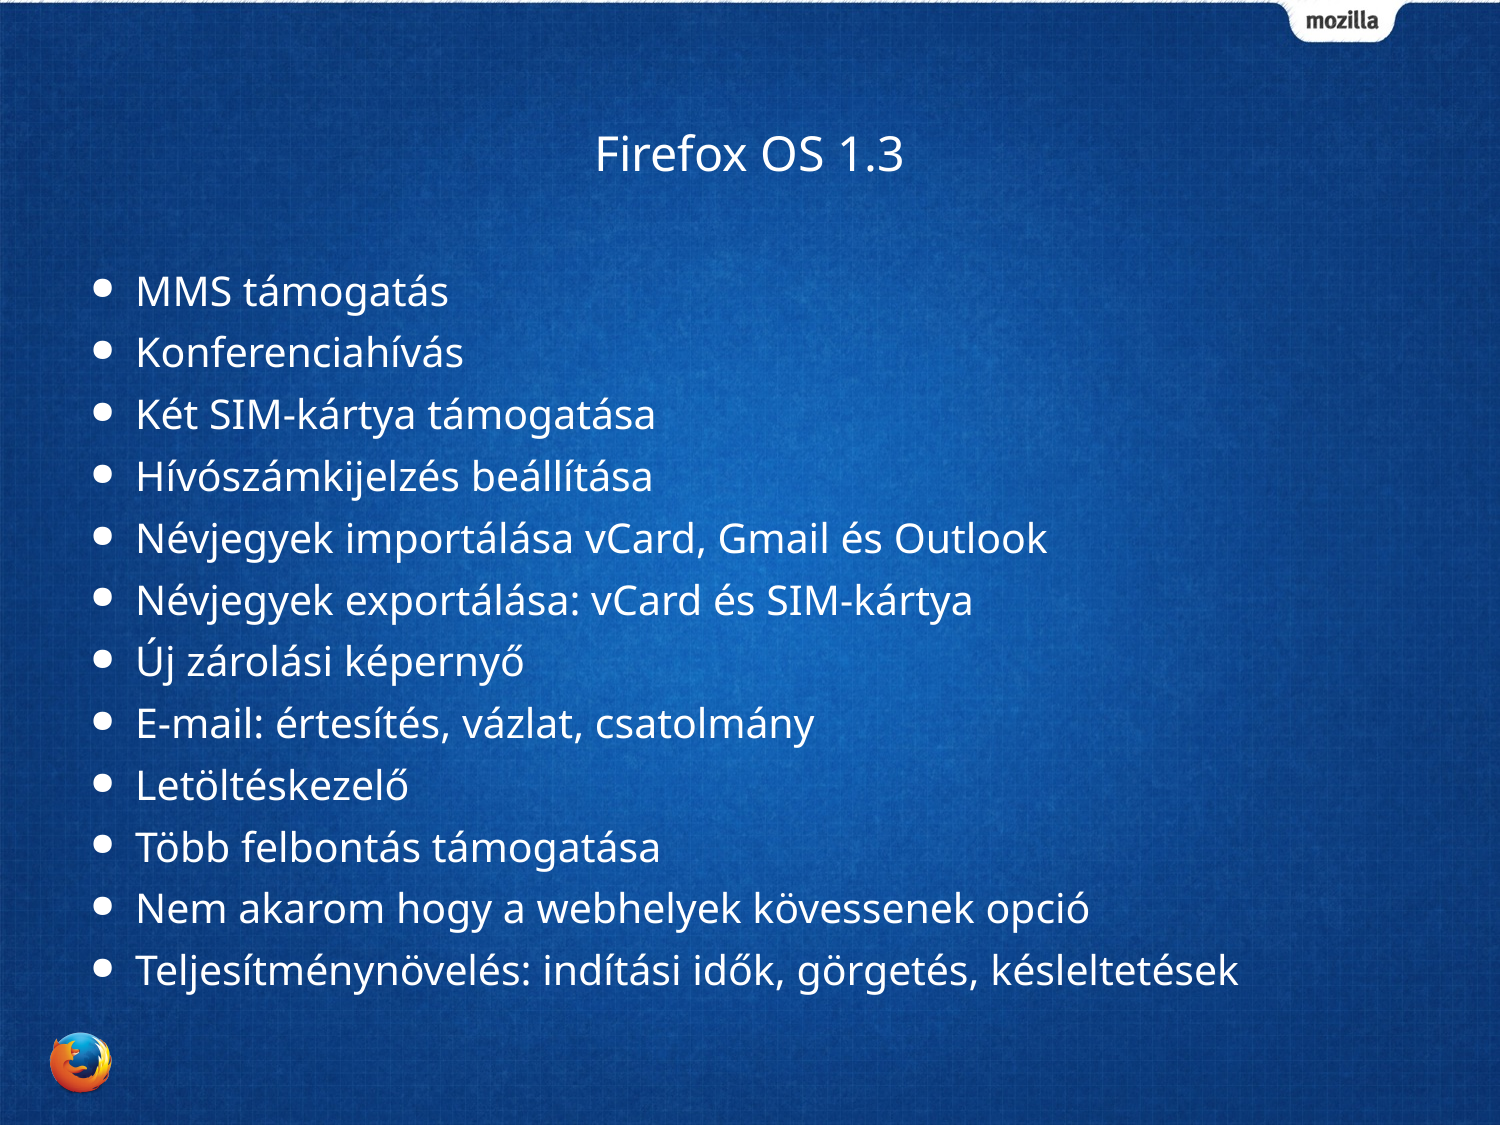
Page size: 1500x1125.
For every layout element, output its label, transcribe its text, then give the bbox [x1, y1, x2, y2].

list MMS támogatás Konferenciahívás Két SIM-kártya támogatása Hívószámkijelzés beállítása Névjegyek importálása vCard, Gmail és Outlook Névjegyek exportálása: vCard és SIM-kártya Új zárolási képernyő E-mail: értesítés, vázlat, csatolmány Letöltéskezelő Több felbontás támogatása Nem akarom hogy a webhelyek kövessenek opció Teljesítménynövelés: indítási idők, görgetés, késleltetések [75, 262, 1425, 1005]
picture [0, 0, 1500, 1125]
title Firefox OS 1.3 [75, 45, 1425, 233]
